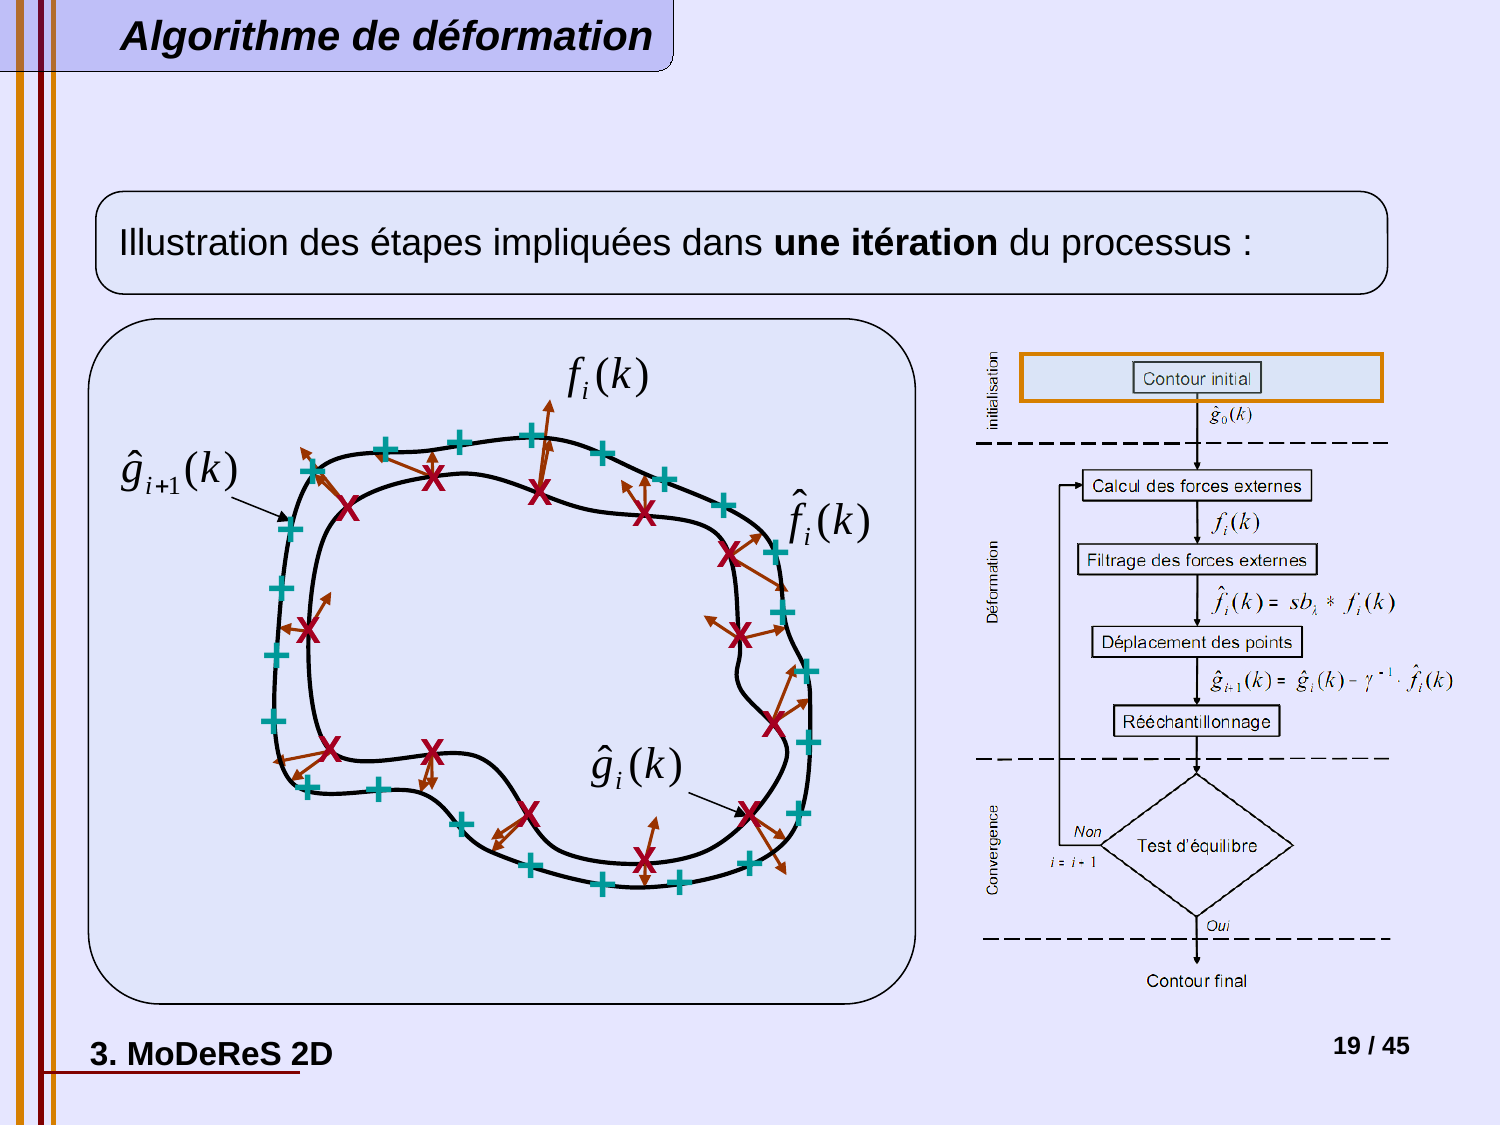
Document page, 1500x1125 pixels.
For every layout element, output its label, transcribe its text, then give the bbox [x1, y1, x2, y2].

text_box + [573, 421, 633, 489]
text_box + [503, 403, 562, 471]
text_box Algorithme de déformation [0, 0, 674, 72]
text_box + [431, 410, 491, 479]
text_box X [746, 698, 802, 754]
text_box + [356, 417, 416, 486]
text_box Illustration des étapes impliquées dans une itération du processus : [95, 191, 1388, 295]
text_box + [769, 781, 829, 849]
text_box + [650, 850, 710, 918]
text_box X [722, 788, 769, 831]
text_box + [694, 473, 754, 541]
text_box X [307, 604, 336, 660]
text_box X [304, 724, 358, 779]
text_box + [754, 580, 814, 648]
text_box [1021, 354, 1382, 402]
text_box + [432, 792, 492, 861]
text_box X [512, 466, 568, 521]
text_box X [406, 452, 462, 507]
text_box X [501, 788, 556, 832]
text_box X [723, 541, 734, 550]
text_box X [617, 487, 673, 543]
text_box + [777, 639, 837, 707]
text_box X [617, 834, 673, 871]
chart [552, 343, 657, 411]
chart [582, 733, 691, 801]
picture [956, 325, 1466, 1004]
text_box X [702, 541, 746, 584]
text_box [88, 318, 916, 1004]
chart [112, 438, 247, 506]
text_box + [278, 755, 338, 823]
text_box + [252, 556, 312, 624]
text_box X [321, 482, 376, 537]
text_box + [721, 831, 780, 899]
text_box + [635, 447, 695, 515]
text_box X [713, 610, 768, 665]
text_box X [633, 863, 650, 890]
text_box + [349, 757, 409, 825]
text_box X [405, 726, 460, 781]
text_box + [746, 520, 806, 589]
text_box + [283, 438, 343, 507]
text_box + [247, 623, 307, 692]
text_box + [261, 497, 321, 565]
title 3. MoDeReS 2D [75, 1027, 597, 1080]
text_box + [779, 710, 839, 778]
chart [773, 482, 878, 557]
text_box + [501, 832, 561, 901]
text_box + [573, 851, 633, 920]
text_box + [244, 689, 304, 757]
